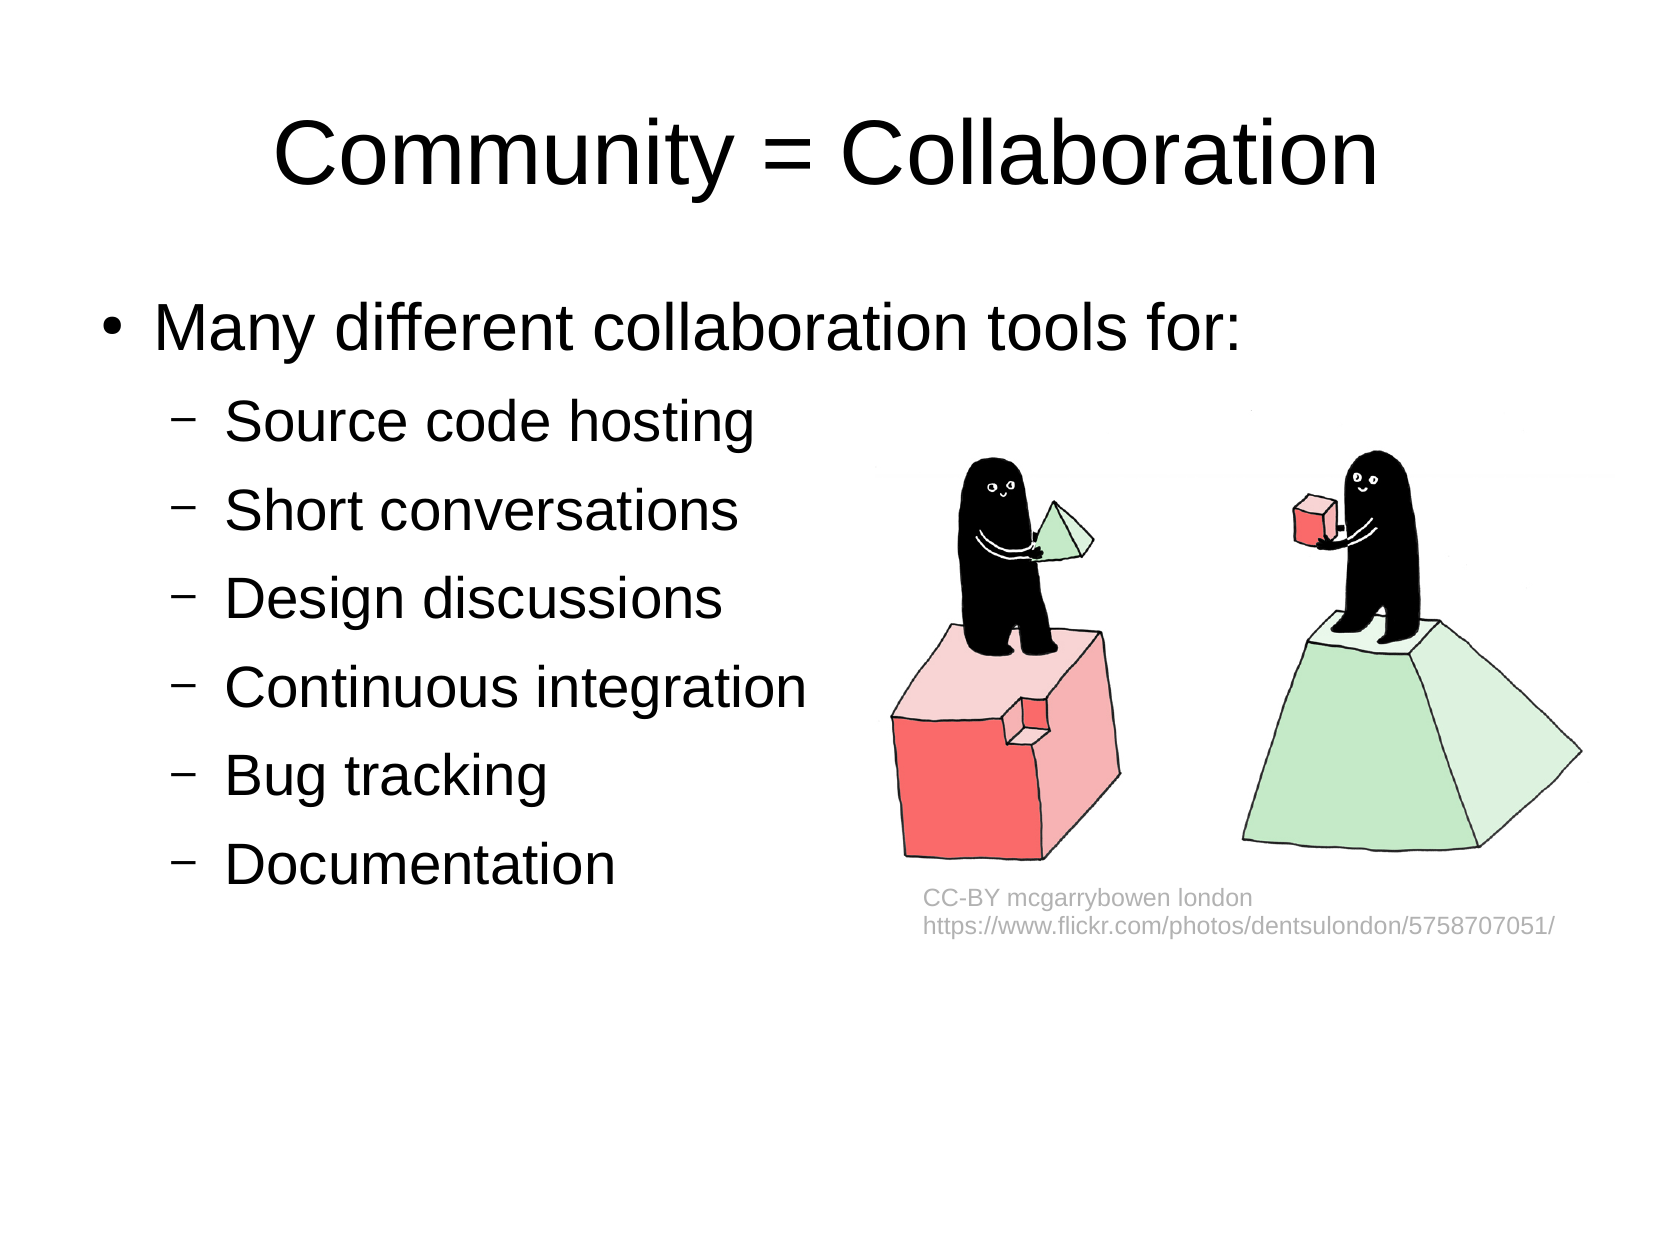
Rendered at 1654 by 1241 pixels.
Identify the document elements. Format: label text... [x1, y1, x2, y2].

title Community = Collaboration [82, 49, 1571, 257]
picture [875, 410, 1615, 887]
list Many different collaboration tools for: Source code hosting Short conversations Design discussions Continuous integration Bug tracking Documentation [82, 290, 1571, 1010]
text_box CC-BY mcgarrybowen london https://www.flickr.com/photos/dentsulondon/5758707051/ [908, 875, 1654, 947]
